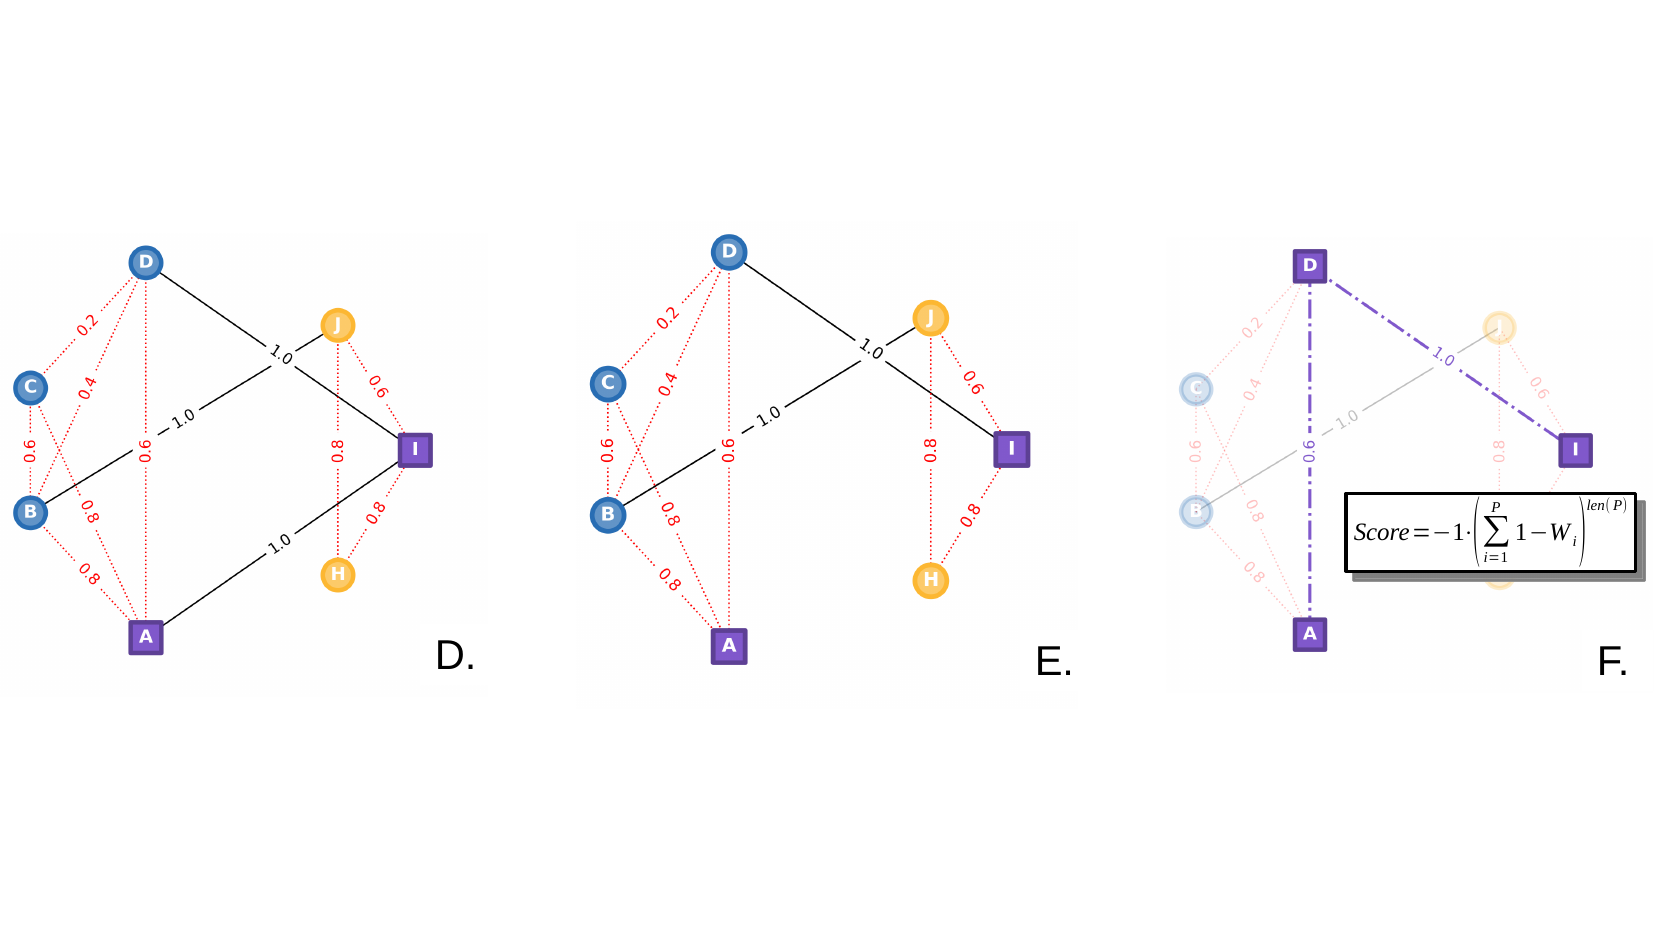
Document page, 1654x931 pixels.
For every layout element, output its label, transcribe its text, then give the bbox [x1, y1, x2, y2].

text_box E. [1020, 630, 1092, 692]
picture [576, 221, 1078, 709]
chart [1347, 495, 1634, 570]
text_box D. [420, 624, 492, 686]
picture [0, 233, 488, 697]
text_box F. [1582, 630, 1654, 692]
picture [1166, 237, 1654, 693]
